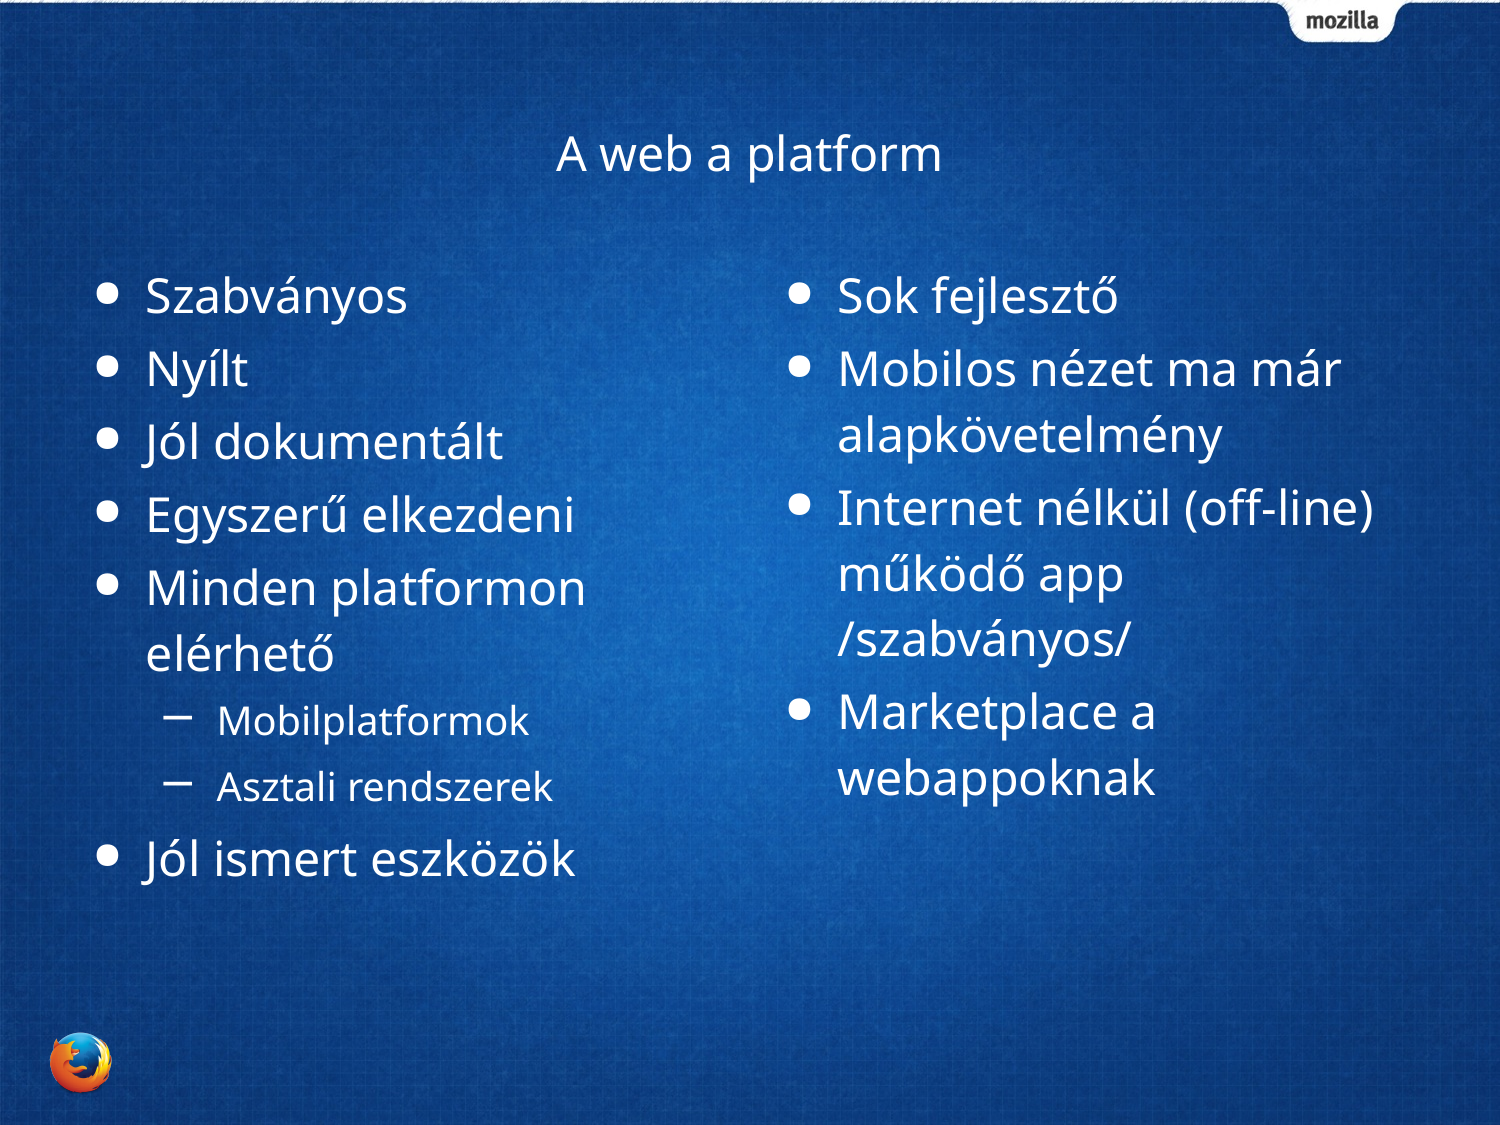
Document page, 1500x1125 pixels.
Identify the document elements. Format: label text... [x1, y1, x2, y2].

list Szabványos Nyílt Jól dokumentált Egyszerű elkezdeni Minden platformon elérhető Mobilplatformok Asztali rendszerek Jól ismert eszközök [75, 262, 734, 1005]
title A web a platform [75, 45, 1425, 233]
picture [0, 0, 1500, 1125]
list Sok fejlesztő Mobilos nézet ma már alapkövetelmény Internet nélkül (off-line) működő app /szabványos/ Marketplace a webappoknak [766, 262, 1426, 1005]
